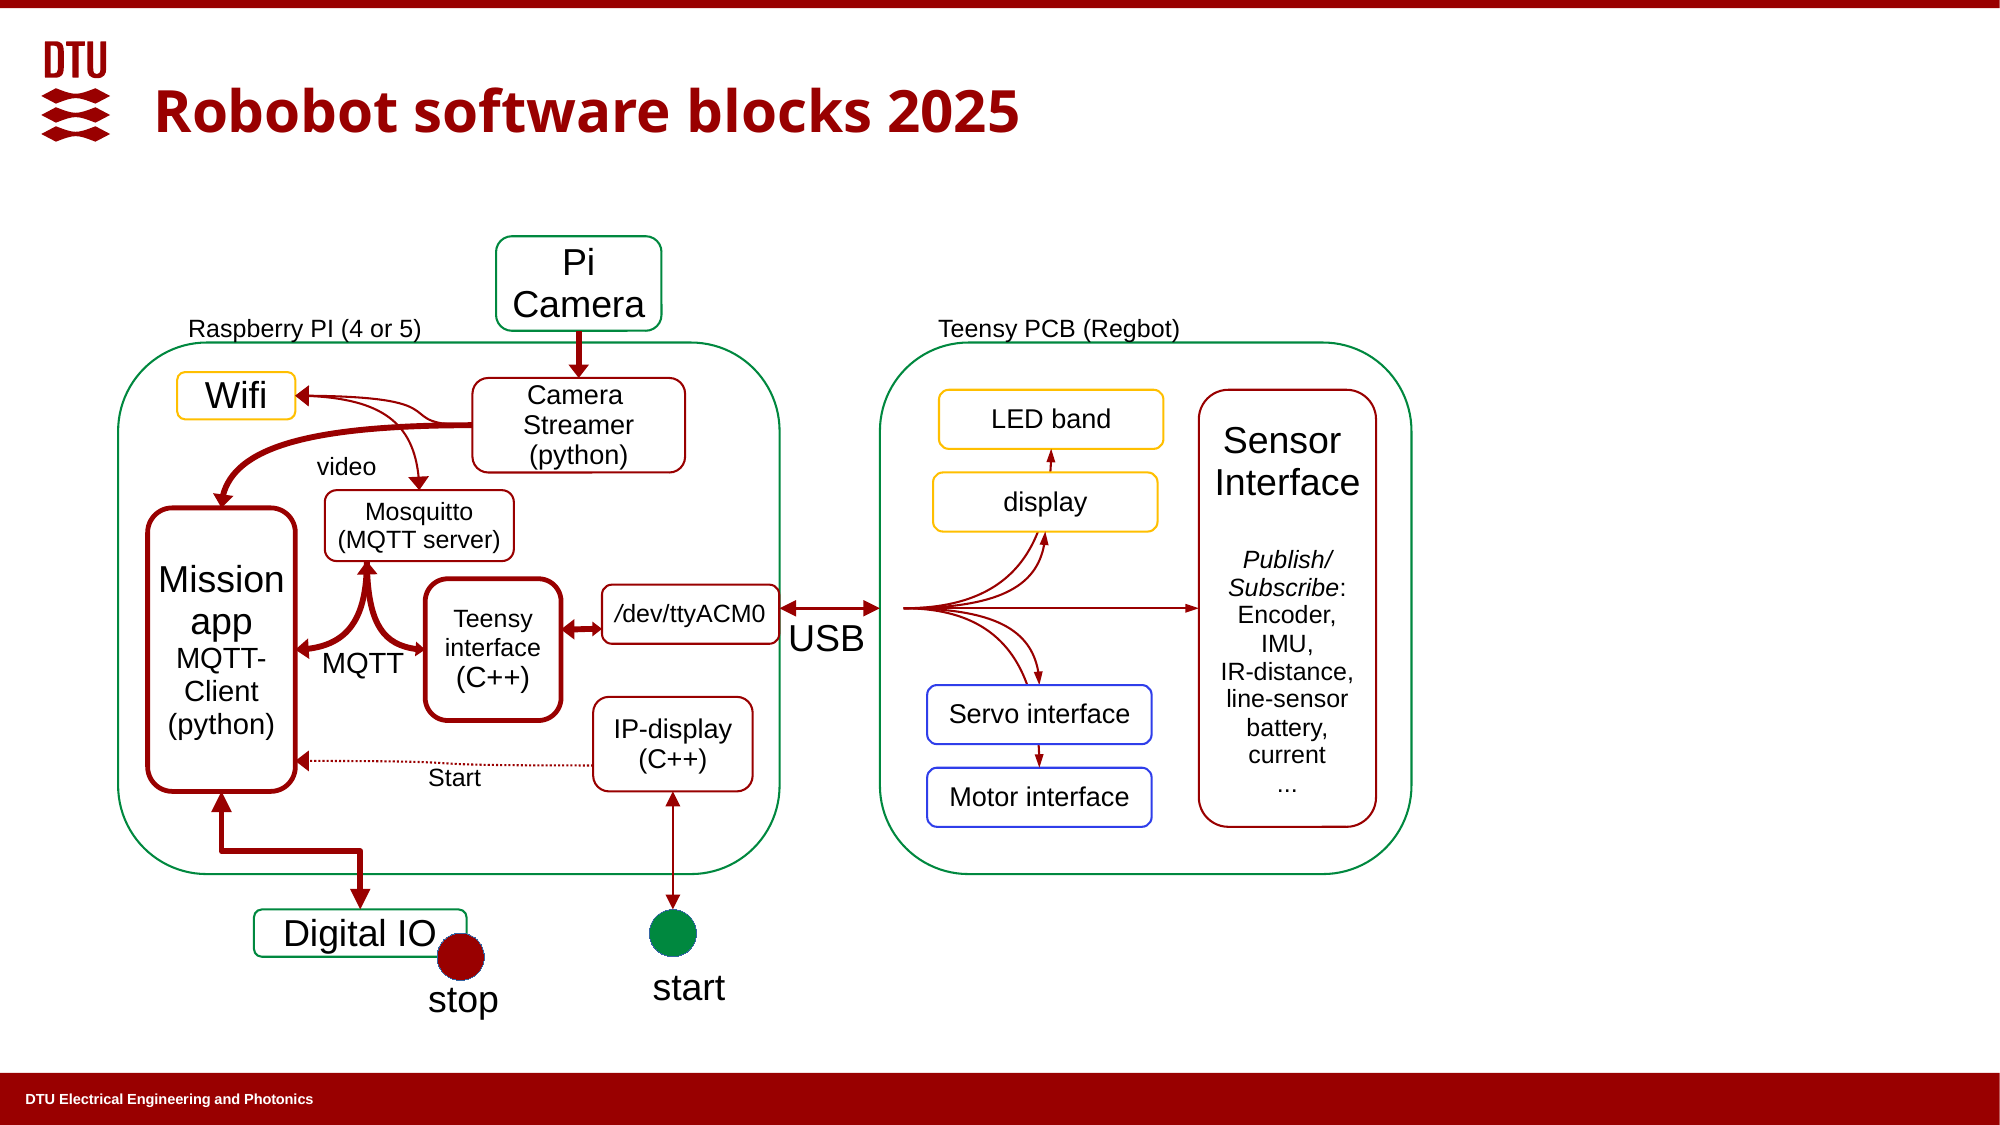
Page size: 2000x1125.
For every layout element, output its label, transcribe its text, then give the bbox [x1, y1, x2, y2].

text_box Motor interface [927, 767, 1152, 827]
text_box [224, 430, 418, 648]
text_box Camera Streamer (python) [472, 377, 686, 473]
text_box [649, 909, 697, 957]
text_box [370, 342, 780, 648]
text_box USB [773, 610, 880, 668]
text_box Mosquitto (MQTT server) [324, 490, 514, 562]
text_box [343, 600, 385, 640]
text_box LED band [938, 389, 1164, 449]
text_box /dev/ttyACM0 [602, 584, 780, 644]
text_box Servo interface [927, 685, 1152, 745]
text_box [118, 342, 577, 875]
title Robobot software blocks 2025 [153, 70, 1642, 201]
text_box MQTT [309, 640, 327, 645]
text_box Wifi [177, 372, 296, 420]
text_box MQTT [307, 640, 420, 697]
text_box display [933, 472, 1158, 532]
text_box Start [413, 755, 585, 799]
text_box Sensor Interface Publish/ Subscribe: Encoder, IMU, IR-distance, line-sensor battery, current ... [1198, 389, 1377, 827]
text_box Pi Camera [496, 236, 662, 331]
text_box start [637, 958, 780, 1016]
text_box [879, 342, 1412, 875]
text_box IP-display (C++) [593, 696, 753, 792]
text_box stop [413, 970, 556, 1028]
text_box [437, 933, 485, 970]
text_box Raspberry PI (4 or 5) [173, 307, 438, 350]
text_box Teensy PCB (Regbot) [923, 307, 1196, 350]
text_box Teensy interface (C++) [425, 578, 562, 721]
text_box MQTT [399, 640, 420, 645]
text_box [223, 630, 780, 875]
text_box [351, 399, 429, 424]
text_box Digital IO [253, 909, 467, 957]
text_box Mission app MQTT- Client (python) [147, 507, 296, 792]
